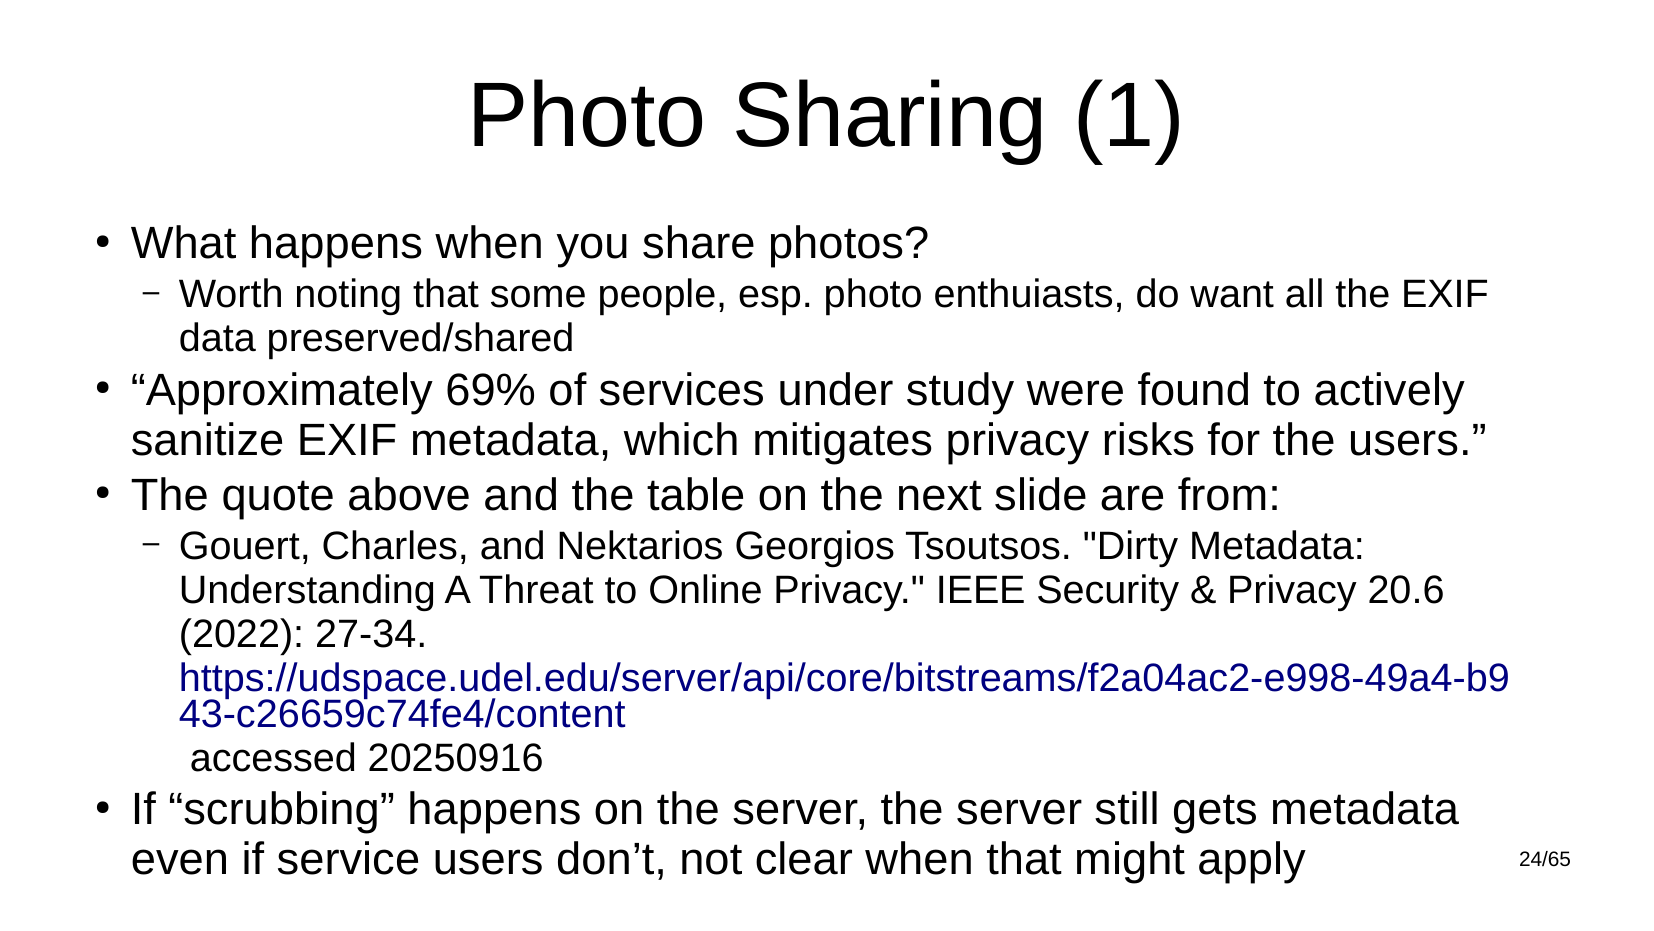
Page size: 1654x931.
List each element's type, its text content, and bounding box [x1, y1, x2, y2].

list What happens when you share photos? Worth noting that some people, esp. photo enthuiasts, do want all the EXIF data preserved/shared “Approximately 69% of services under study were found to actively sanitize EXIF metadata, which mitigates privacy risks for the users.” The quote above and the table on the next slide are from: Gouert, Charles, and Nektarios Georgios Tsoutsos. "Dirty Metadata: Understanding A Threat to Online Privacy." IEEE Security & Privacy 20.6 (2022): 27-34. https://udspace.udel.edu/server/api/core/bitstreams/f2a04ac2-e998-49a4-b943-c26659c74fe4/content accessed 20250916 If “scrubbing” happens on the server, the server still gets metadata even if service users don’t, not clear when that might apply [82, 217, 1524, 863]
title Photo Sharing (1) [82, 37, 1571, 193]
